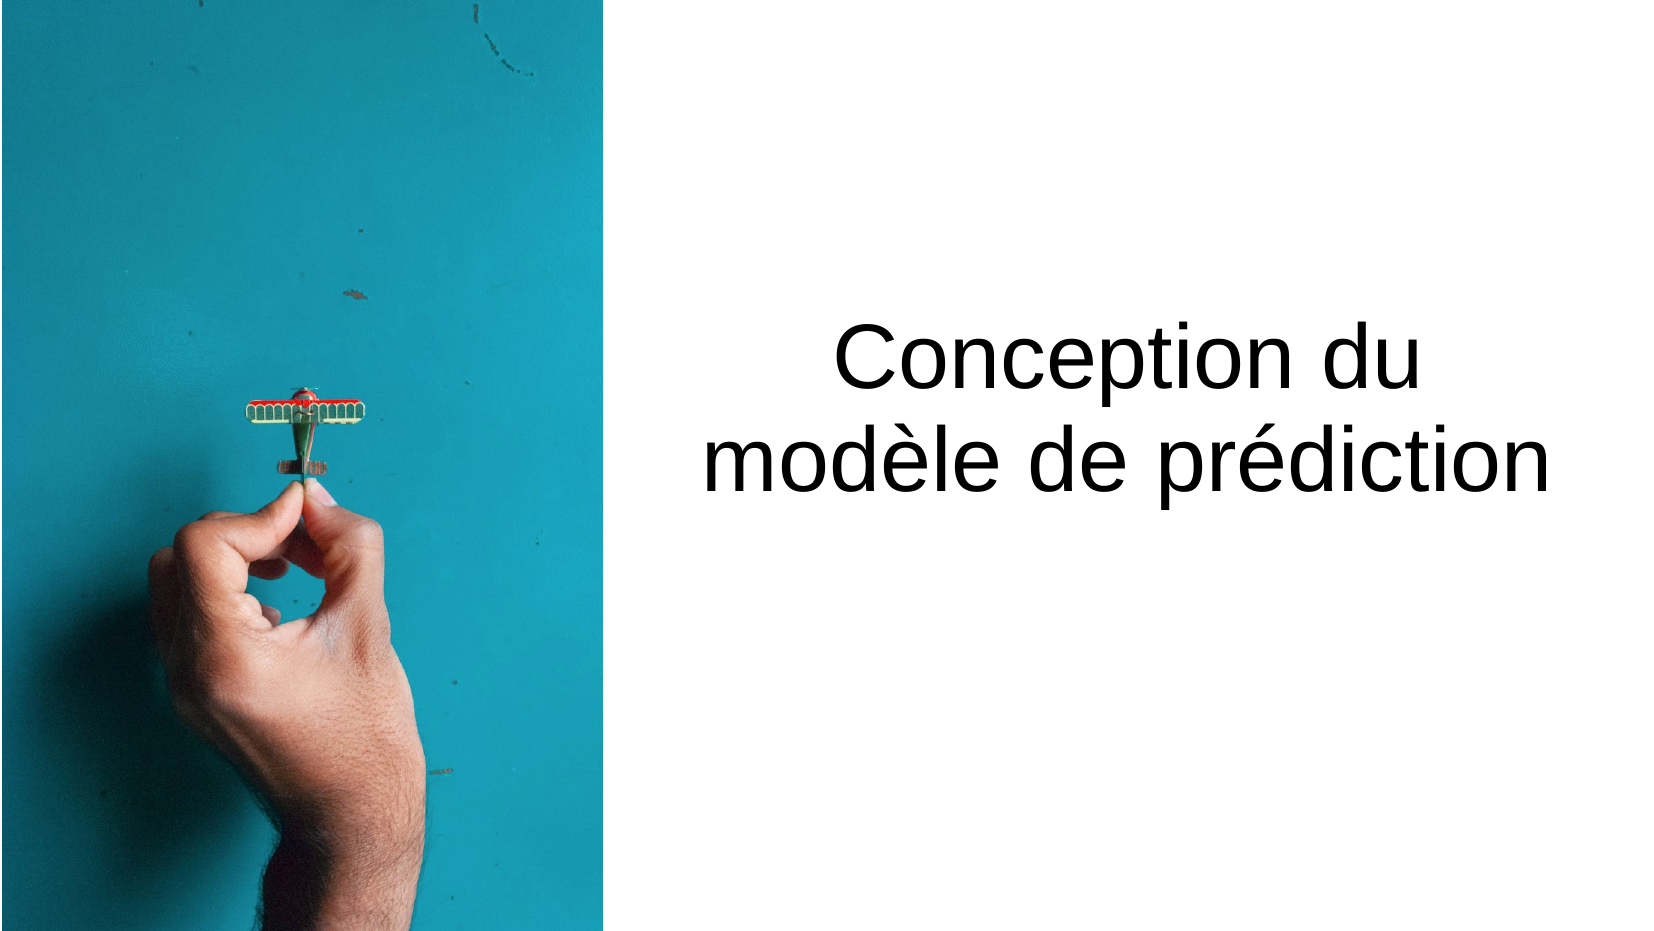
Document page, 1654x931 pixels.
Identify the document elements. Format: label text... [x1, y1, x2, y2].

picture [2, 0, 603, 931]
title Conception du modèle de prédiction [685, 37, 1571, 780]
